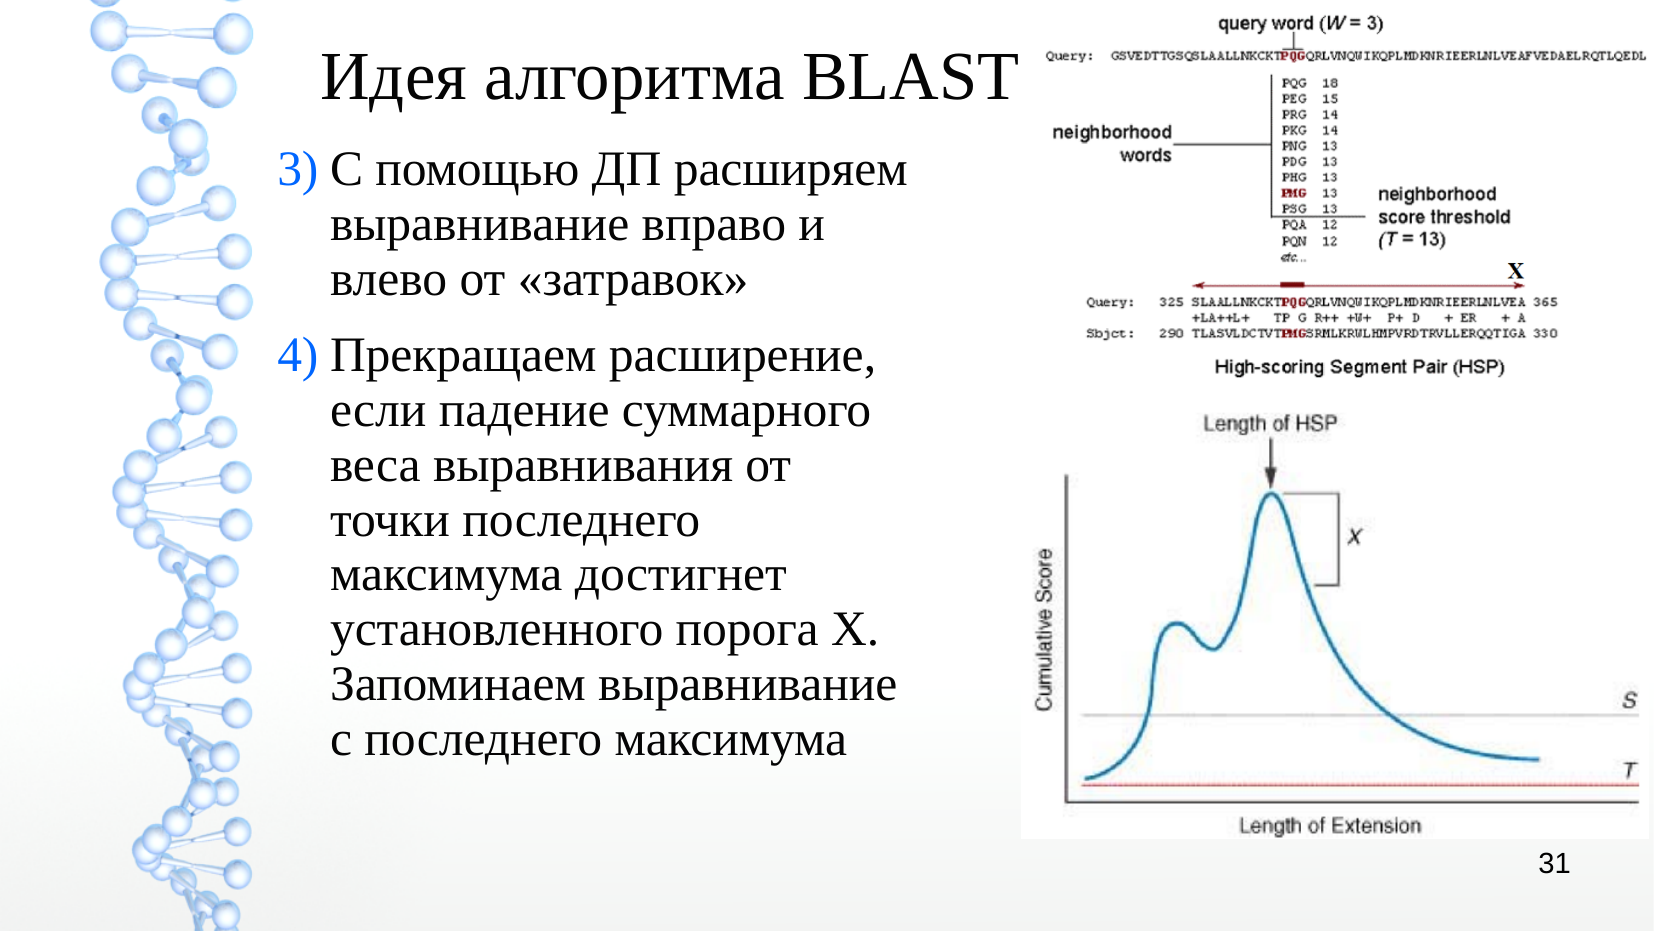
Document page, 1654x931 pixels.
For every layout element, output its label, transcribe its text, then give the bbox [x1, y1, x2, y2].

title Идея алгоритма BLAST [5, 0, 1335, 154]
picture [0, 0, 1654, 931]
list С помощью ДП расширяем выравнивание вправо и влево от «затравок» Прекращаем расширение, если падение суммарного веса выравнивания от точки последнего максимума достигнет установленного порога X. Запоминаем выравнивание с последнего максимума [259, 141, 909, 792]
